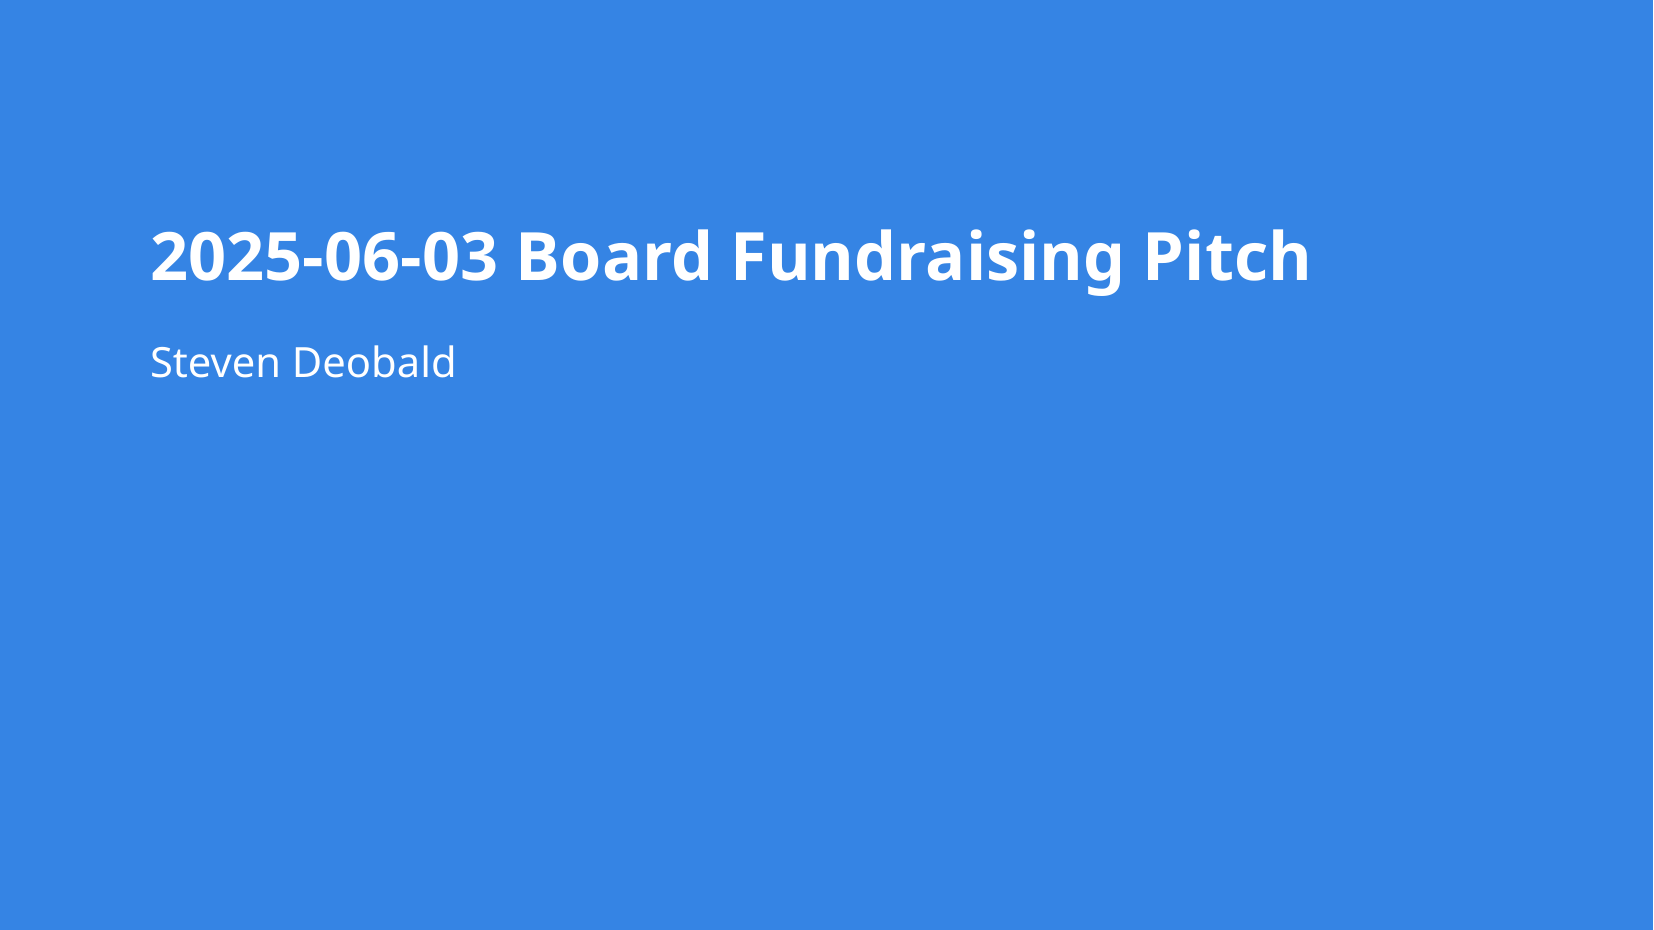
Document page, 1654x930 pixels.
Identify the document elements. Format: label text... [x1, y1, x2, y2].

title Steven Deobald [150, 332, 1501, 488]
title 2025-06-03 Board Fundraising Pitch [150, 144, 1501, 301]
